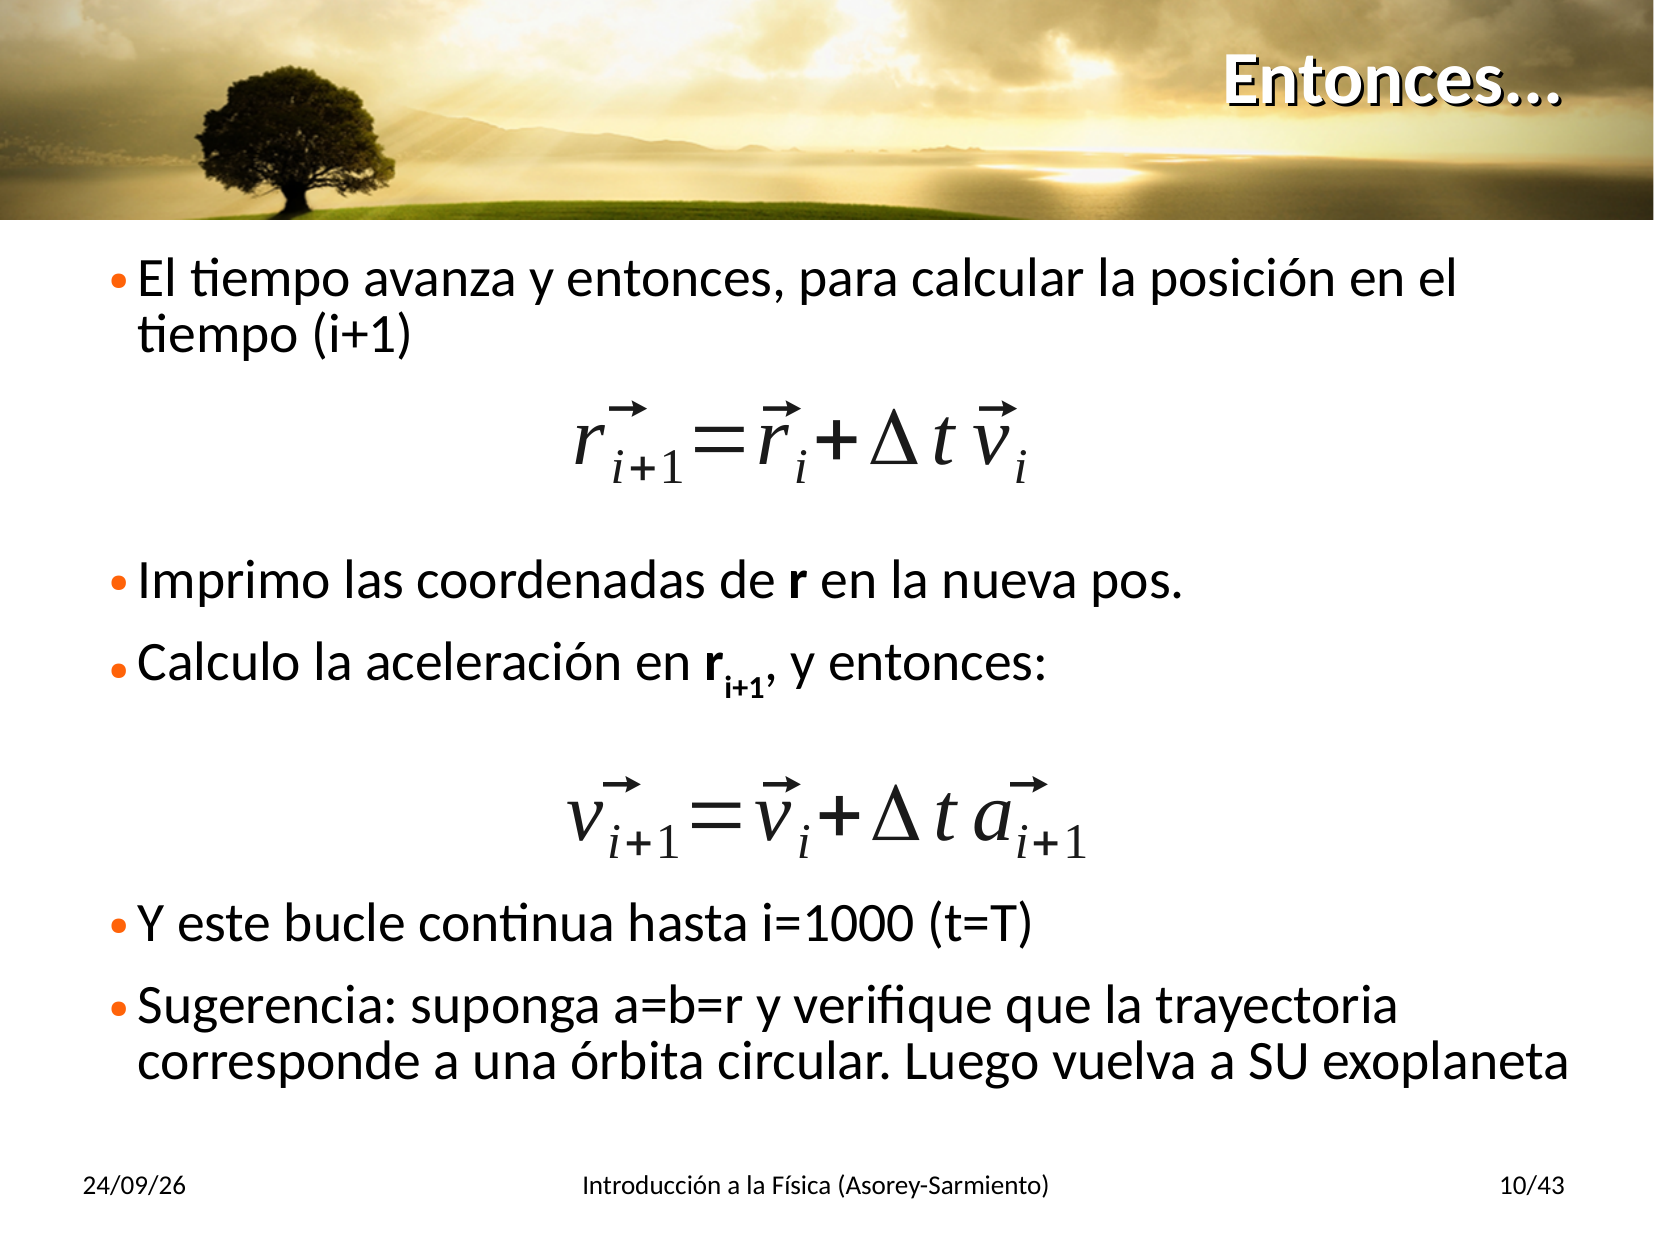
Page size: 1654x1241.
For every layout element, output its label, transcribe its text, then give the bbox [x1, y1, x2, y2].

picture [0, 0, 1654, 220]
chart [556, 765, 1096, 870]
list El tiempo avanza y entonces, para calcular la posición en el tiempo (i+1) Imprimo las coordenadas de r en la nueva pos. Calculo la aceleración en ri+1, y entonces: Y este bucle continua hasta i=1000 (t=T) Sugerencia: suponga a=b=r y verifique que la trayectoria corresponde a una órbita circular. Luego vuelva a SU exoplaneta [82, 255, 1571, 1156]
title Entonces... [75, 19, 1564, 151]
chart [566, 390, 1036, 495]
